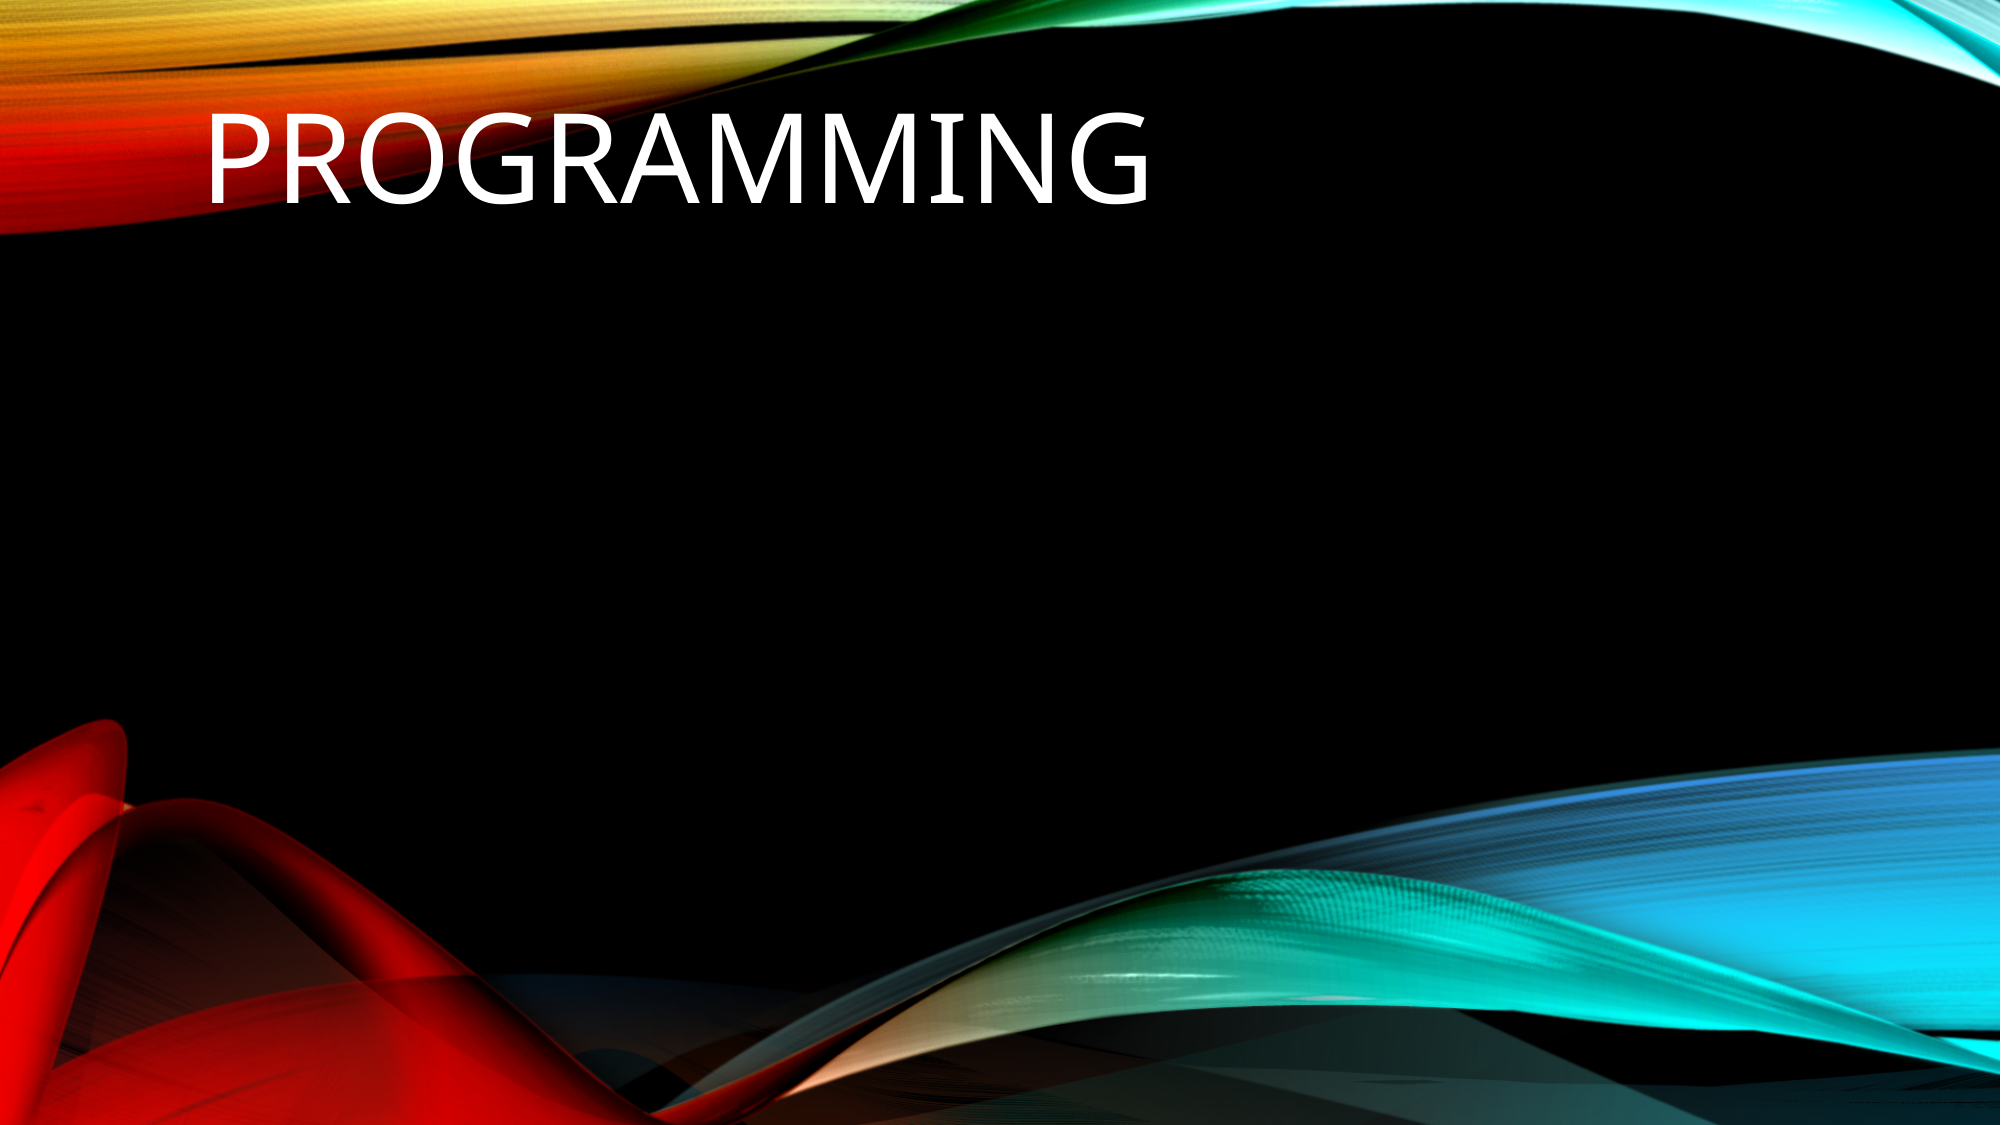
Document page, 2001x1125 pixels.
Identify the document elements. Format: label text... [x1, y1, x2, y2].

title Programming [185, 88, 1308, 231]
